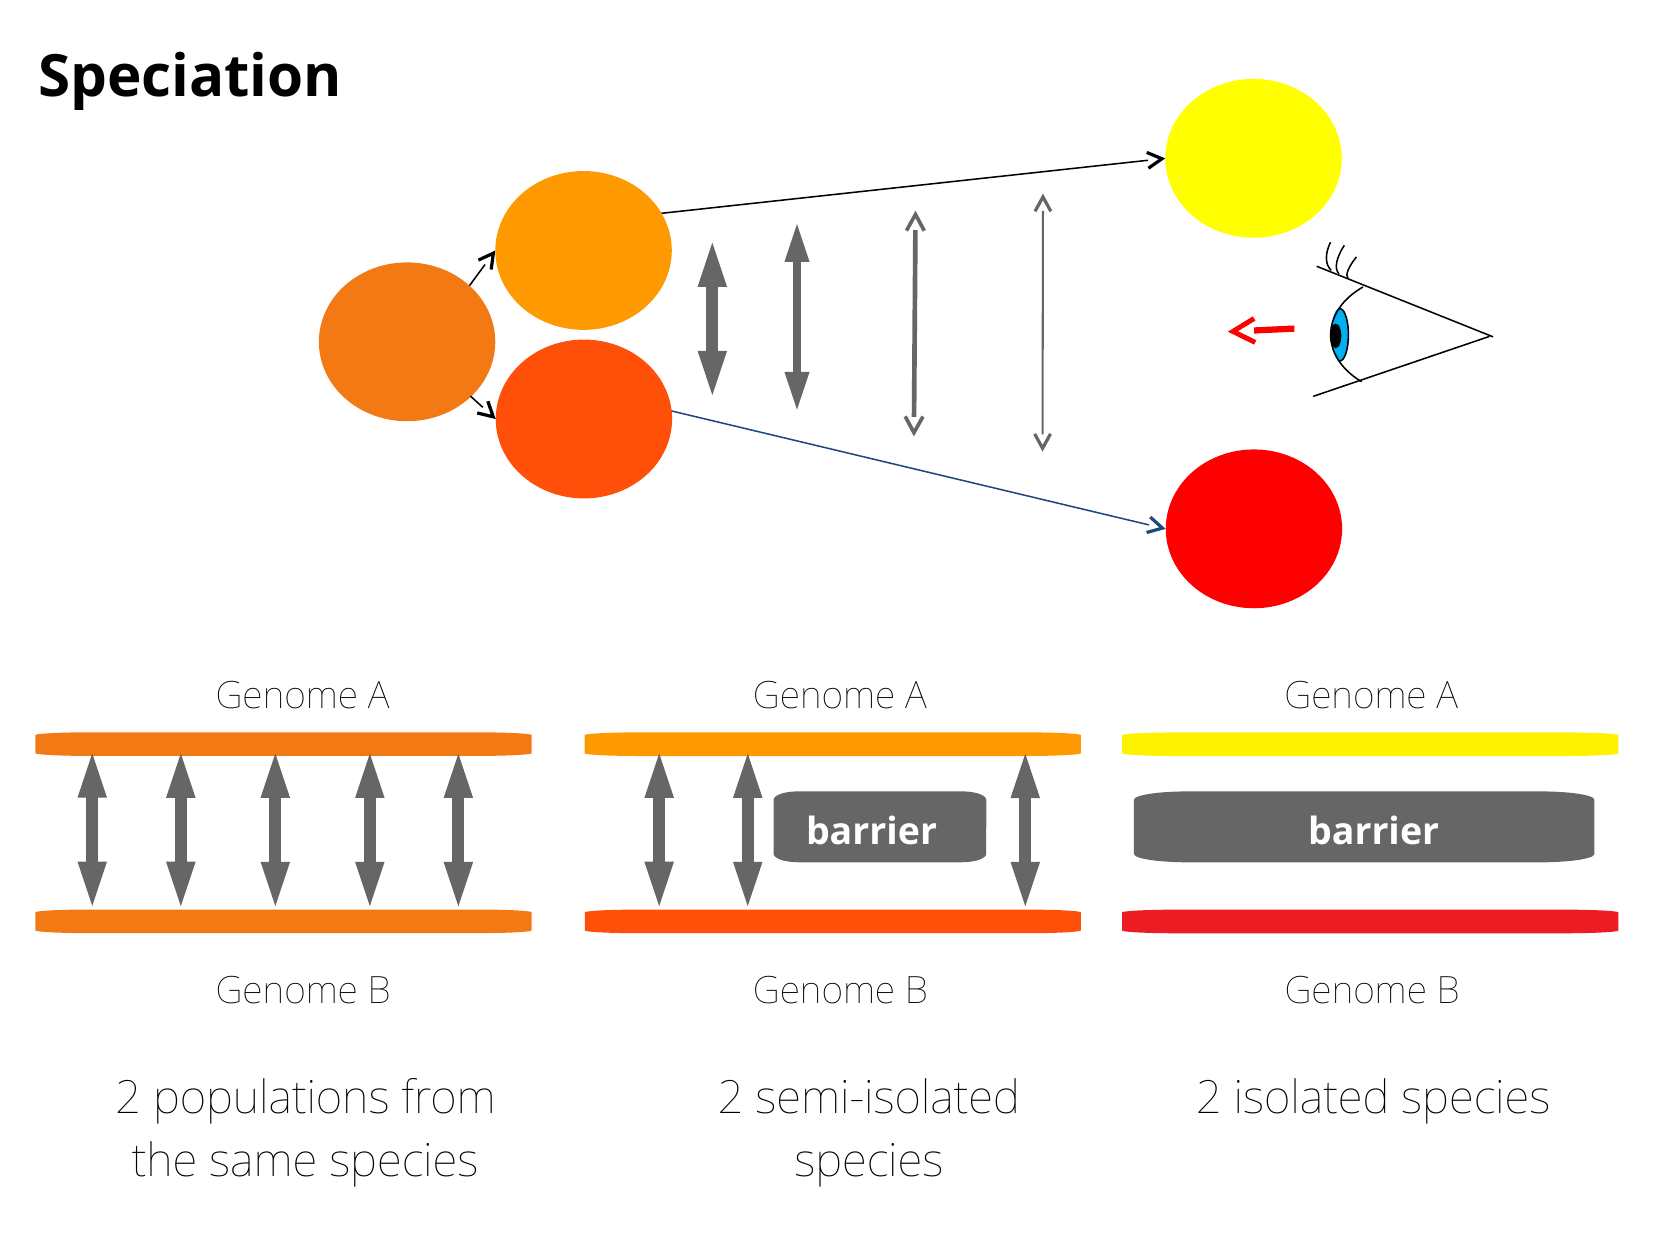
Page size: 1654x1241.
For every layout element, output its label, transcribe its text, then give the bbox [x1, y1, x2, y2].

text_box [773, 791, 987, 863]
text_box 2 semi-isolated species [702, 1057, 1041, 1175]
text_box [1122, 909, 1619, 934]
text_box 2 populations from the same species [100, 1057, 508, 1175]
text_box Genome A [738, 661, 945, 719]
text_box barrier [791, 797, 961, 855]
text_box Genome A [1269, 661, 1477, 719]
text_box [1133, 791, 1595, 863]
text_box Speciation [23, 26, 349, 107]
text_box Genome B [1269, 956, 1479, 1014]
text_box barrier [1293, 797, 1463, 855]
text_box [35, 732, 532, 756]
text_box [35, 909, 532, 934]
text_box 2 isolated species [1181, 1057, 1576, 1124]
text_box [584, 909, 1081, 934]
text_box Genome A [200, 661, 408, 719]
text_box Genome B [200, 956, 410, 1014]
text_box [318, 262, 496, 422]
text_box Genome B [738, 956, 947, 1014]
text_box [1329, 310, 1347, 359]
text_box [1165, 449, 1343, 609]
text_box [584, 732, 1081, 757]
text_box [1165, 78, 1342, 238]
text_box [495, 339, 673, 499]
text_box [1122, 732, 1619, 757]
text_box [495, 171, 672, 330]
